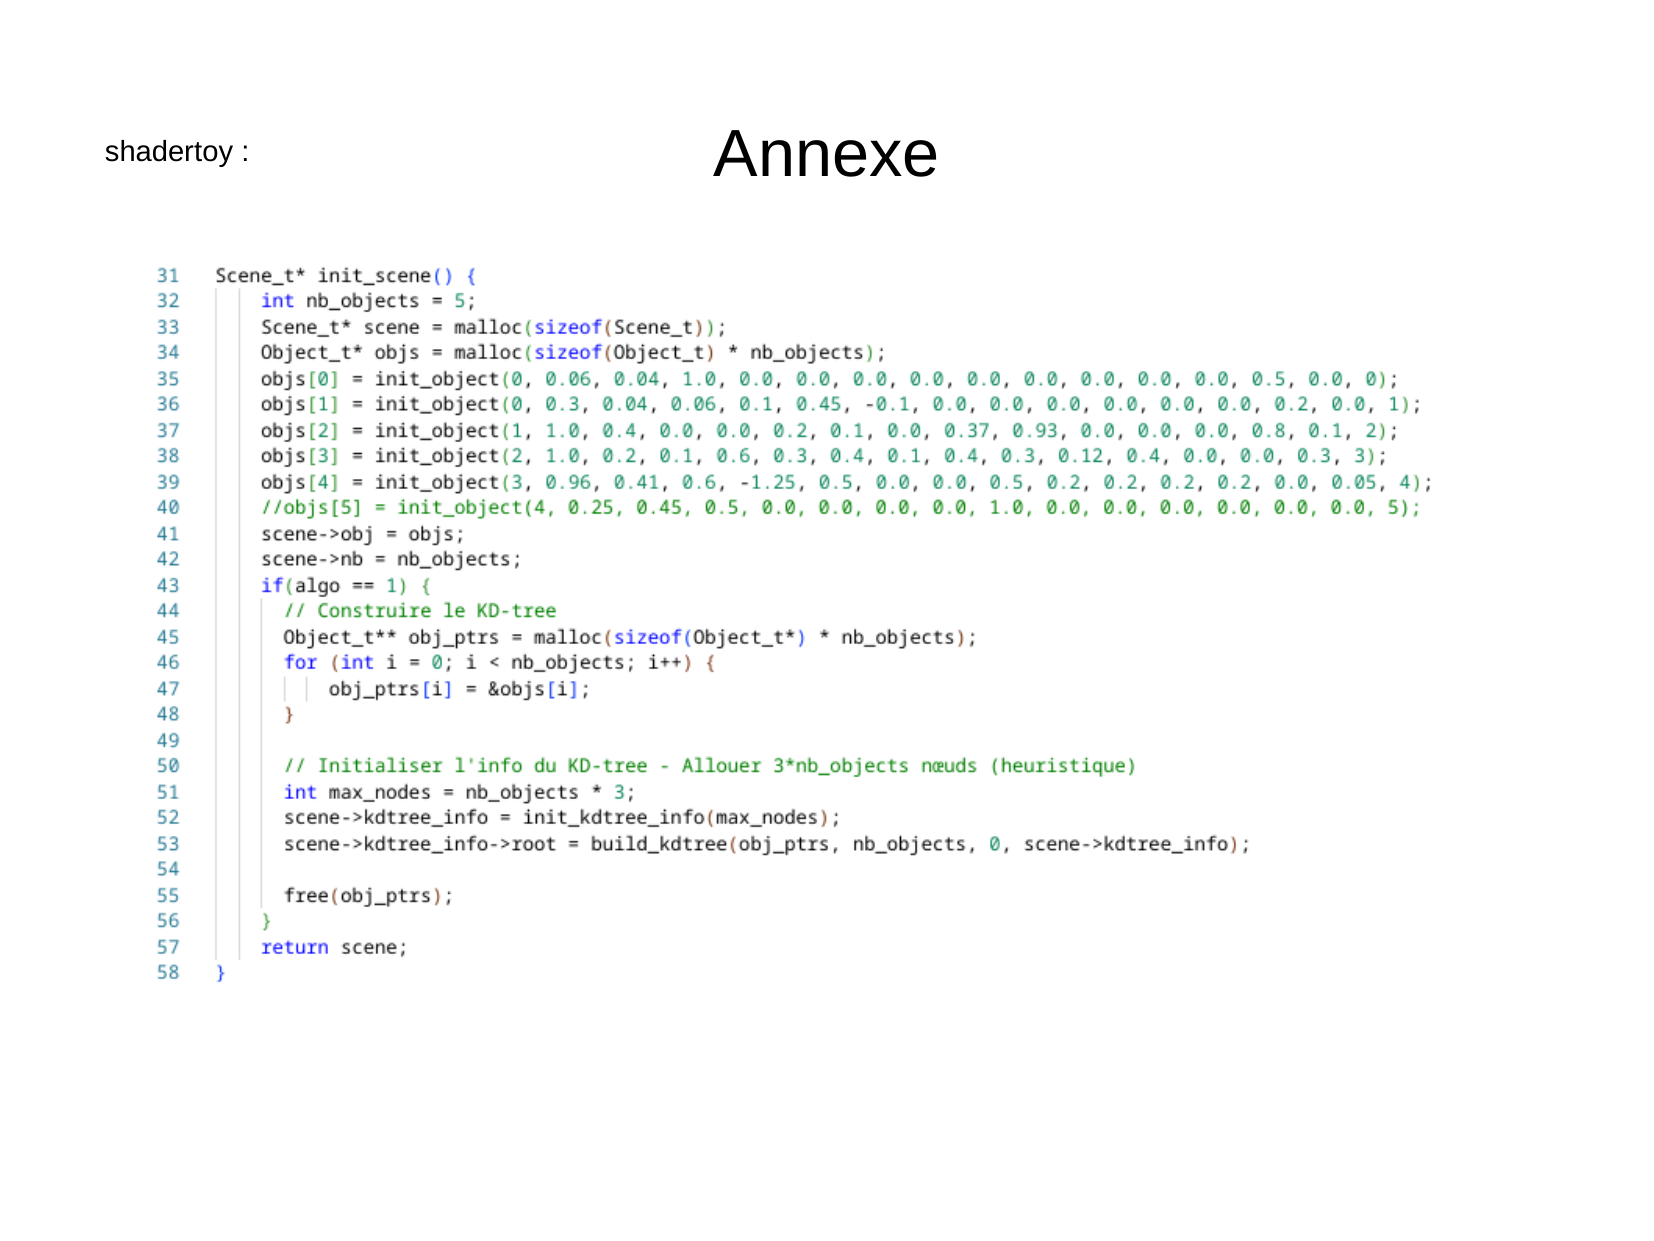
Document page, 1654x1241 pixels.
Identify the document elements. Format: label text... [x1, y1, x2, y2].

text_box shadertoy : [90, 127, 266, 176]
title Annexe [82, 49, 1571, 257]
picture [142, 262, 1561, 990]
